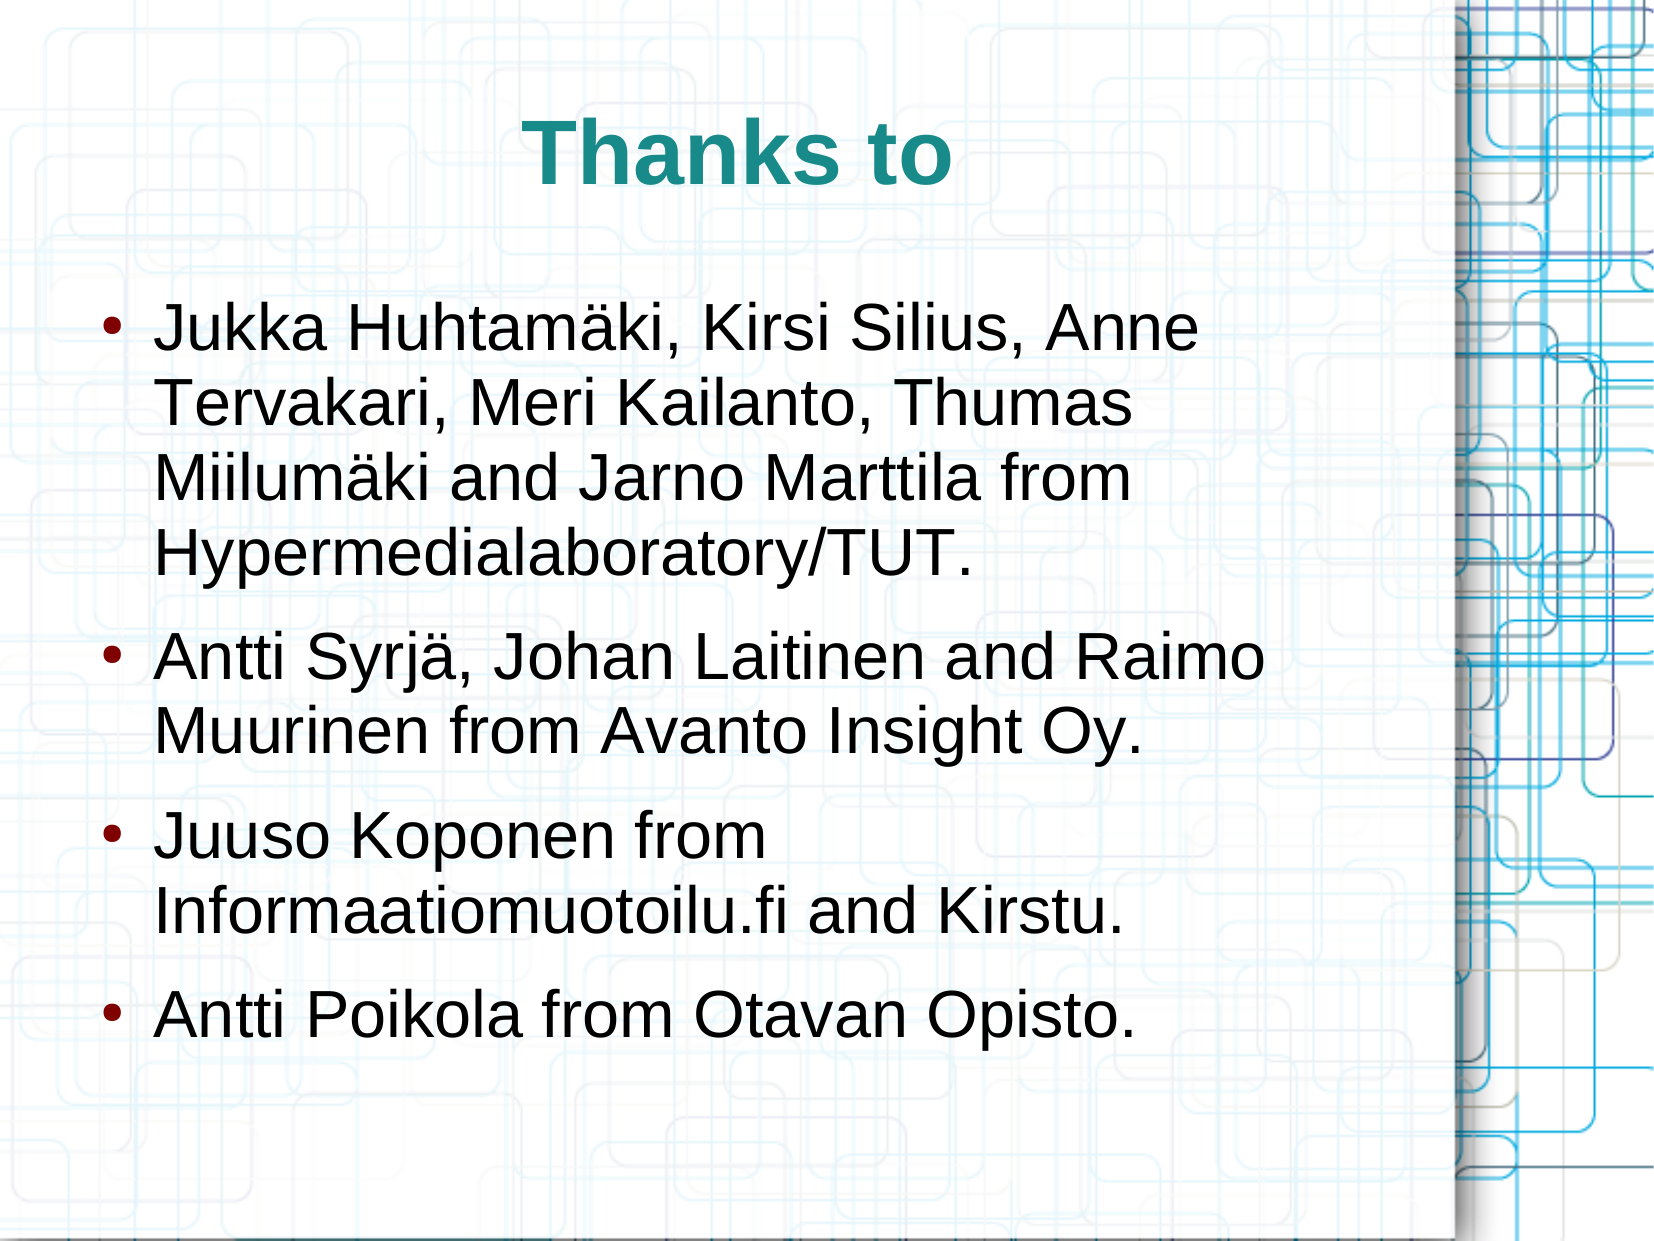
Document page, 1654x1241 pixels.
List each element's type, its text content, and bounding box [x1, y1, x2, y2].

title Thanks to [59, 49, 1418, 257]
list Jukka Huhtamäki, Kirsi Silius, Anne Tervakari, Meri Kailanto, Thumas Miilumäki and Jarno Marttila from Hypermedialaboratory/TUT. Antti Syrjä, Johan Laitinen and Raimo Muurinen from Avanto Insight Oy. Juuso Koponen from Informaatiomuotoilu.fi and Kirstu. Antti Poikola from Otavan Opisto. [82, 290, 1418, 1109]
picture [0, 0, 1654, 1241]
